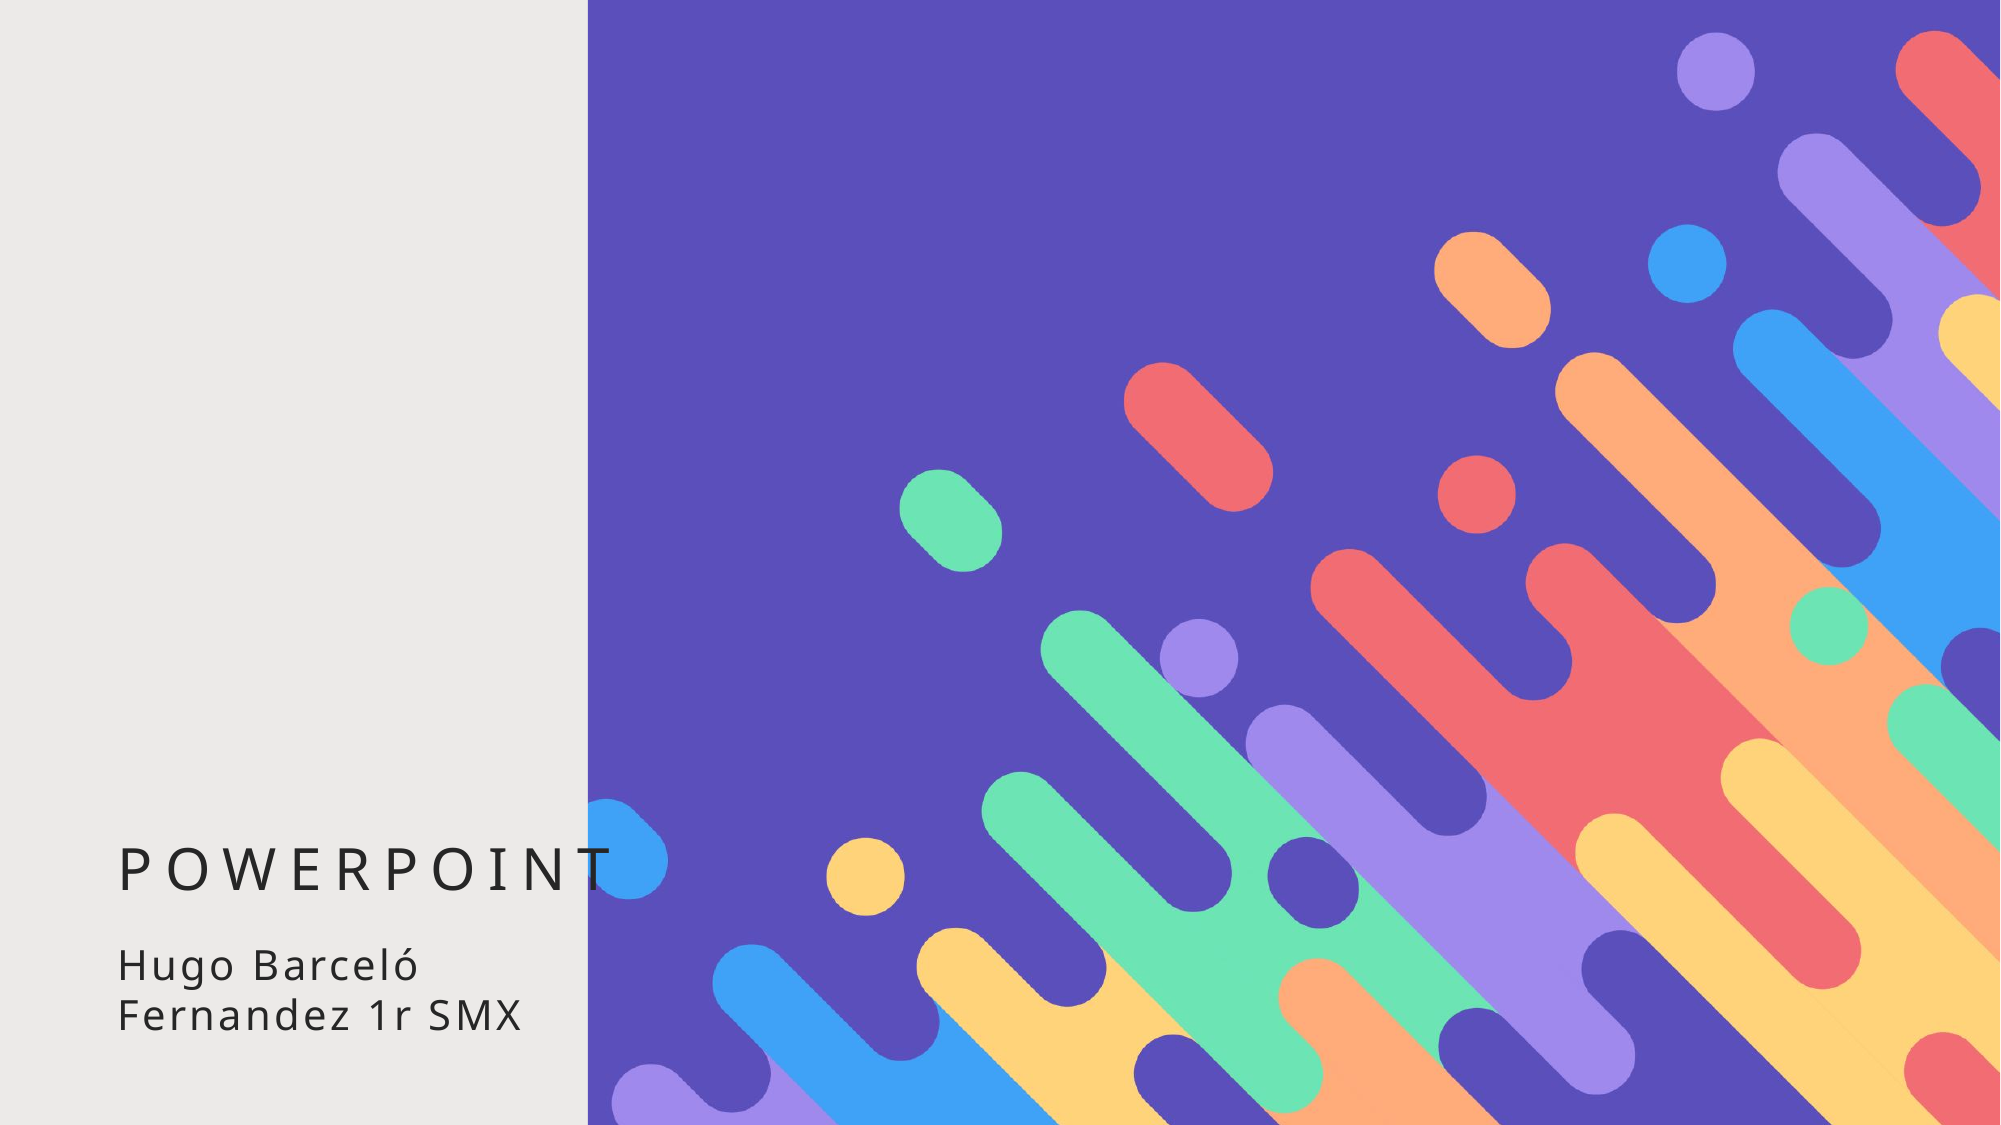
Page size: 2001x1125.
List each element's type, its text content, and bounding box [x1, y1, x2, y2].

title Powerpoint [102, 476, 700, 910]
subtitle Hugo Barceló Fernandez 1r SMX [102, 931, 667, 1088]
text_box [0, 0, 587, 1125]
picture [587, 0, 2000, 1125]
